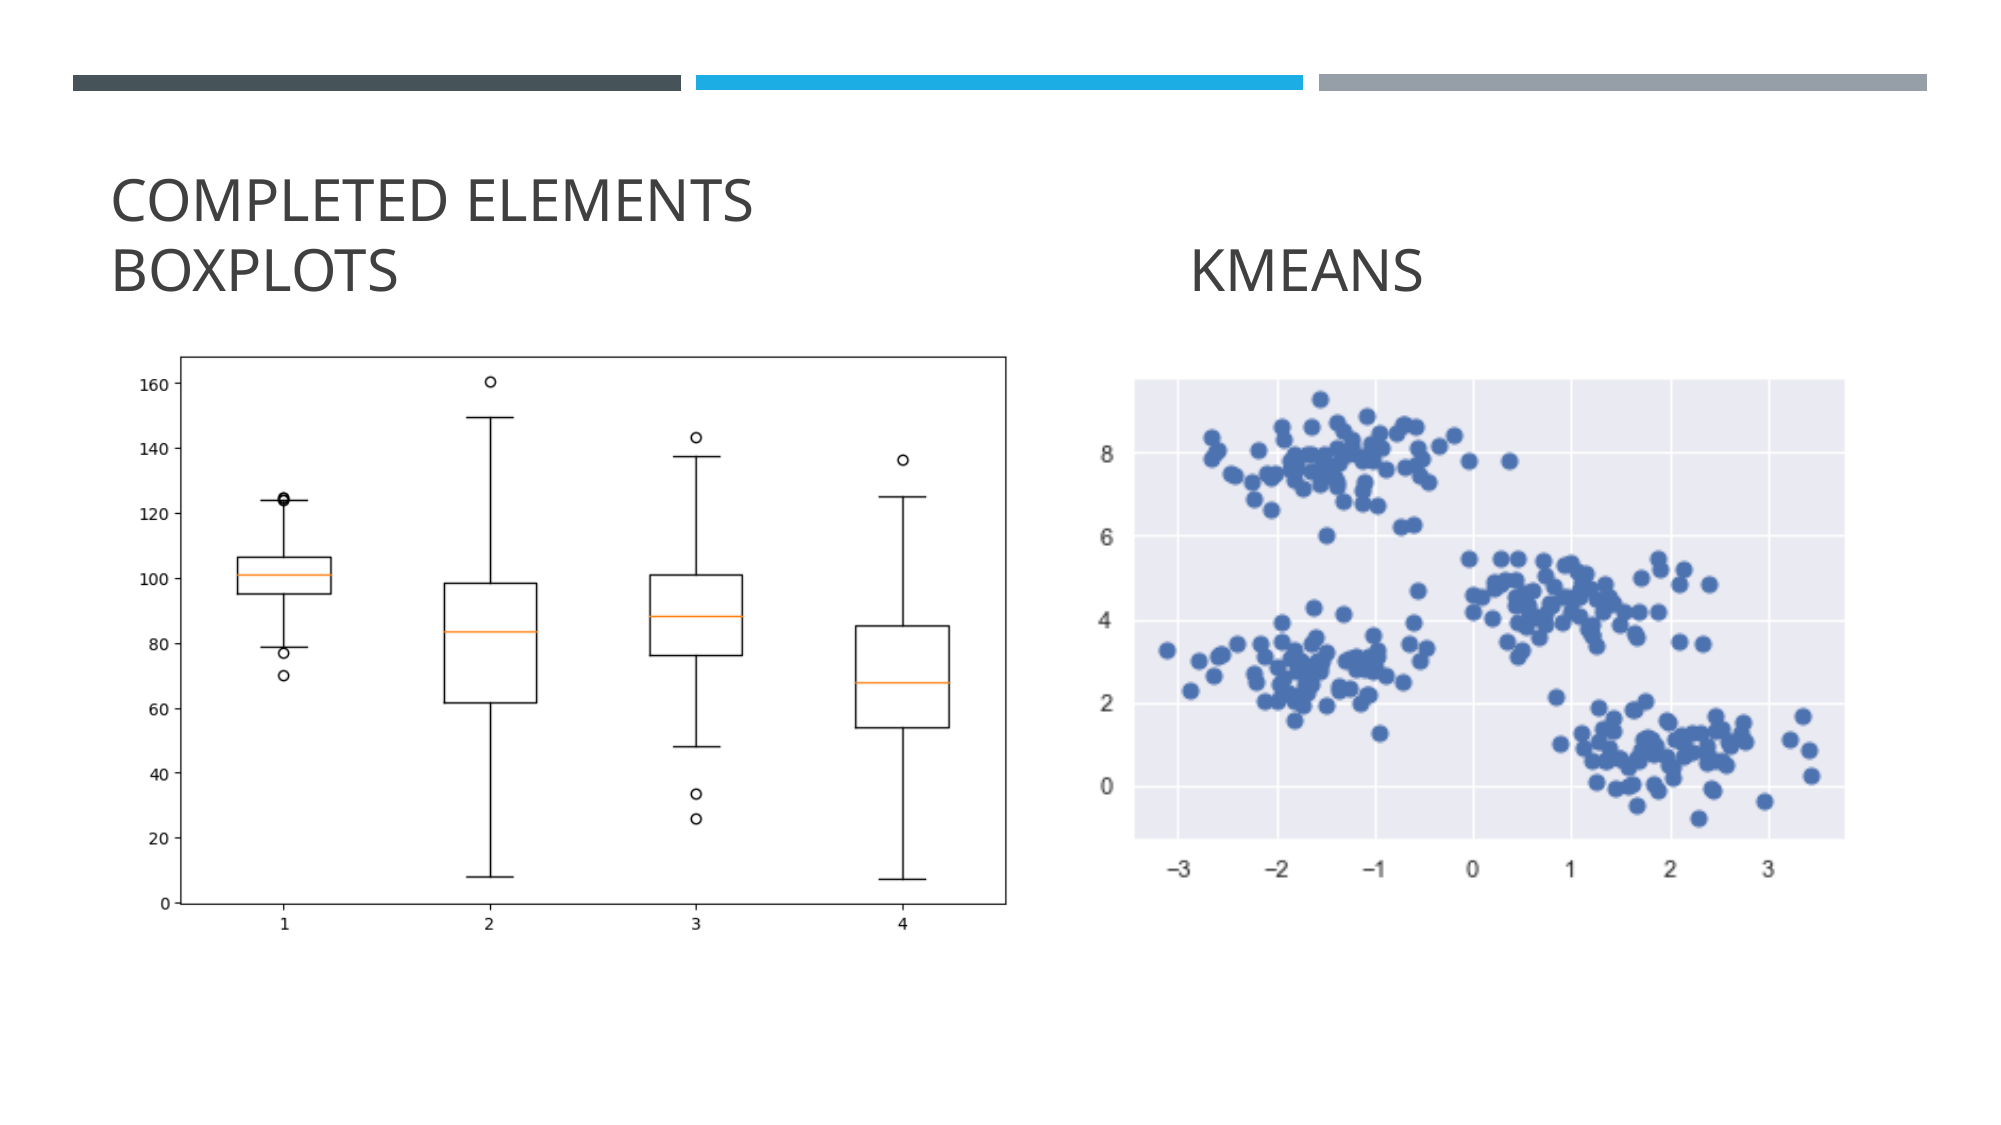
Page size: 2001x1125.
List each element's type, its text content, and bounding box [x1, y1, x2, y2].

picture [1084, 363, 1858, 897]
title COMPLETED ELEMENTS BoxPlots KmeaNS [95, 115, 1905, 311]
picture [126, 347, 1016, 944]
